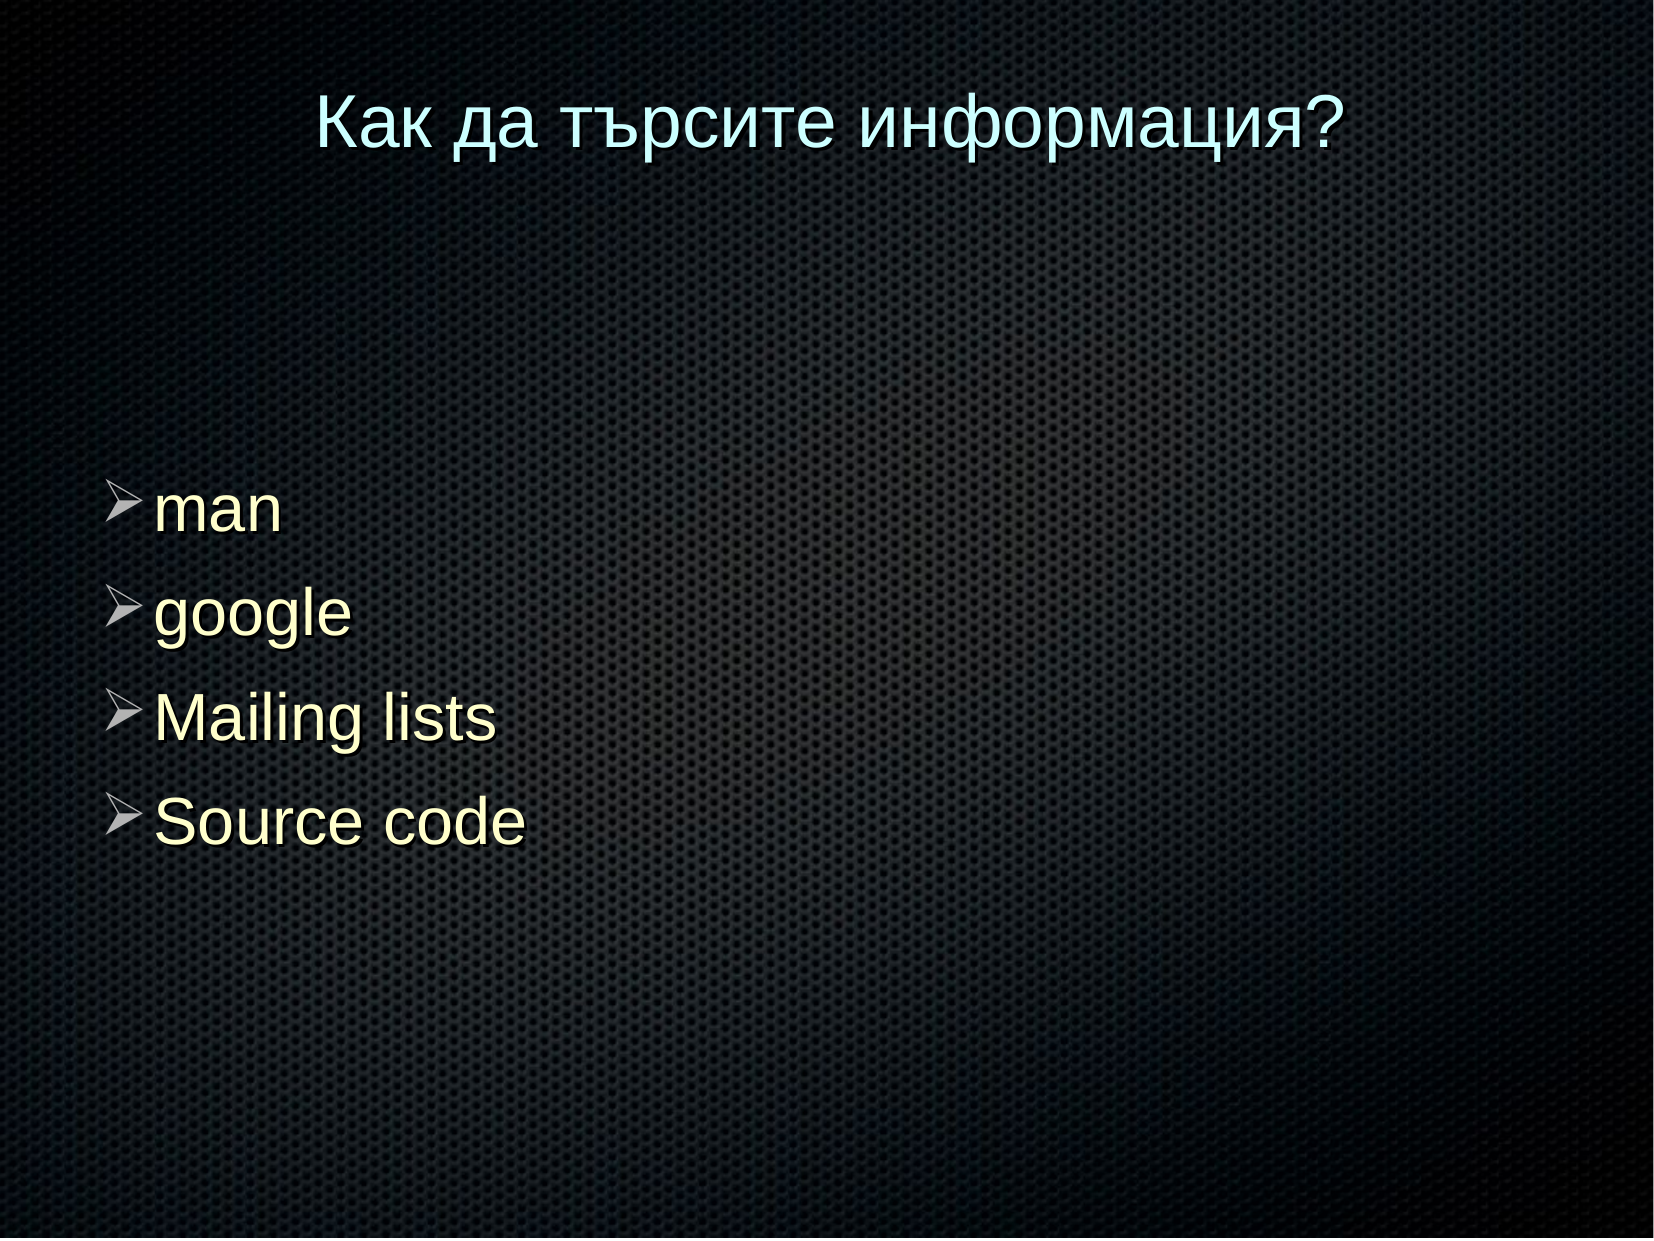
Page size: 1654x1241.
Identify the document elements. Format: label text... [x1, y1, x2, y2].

title Как да търсите информация? [86, 25, 1576, 218]
picture [0, 0, 1654, 1238]
list man google Mailing lists Source code [82, 262, 1571, 1148]
